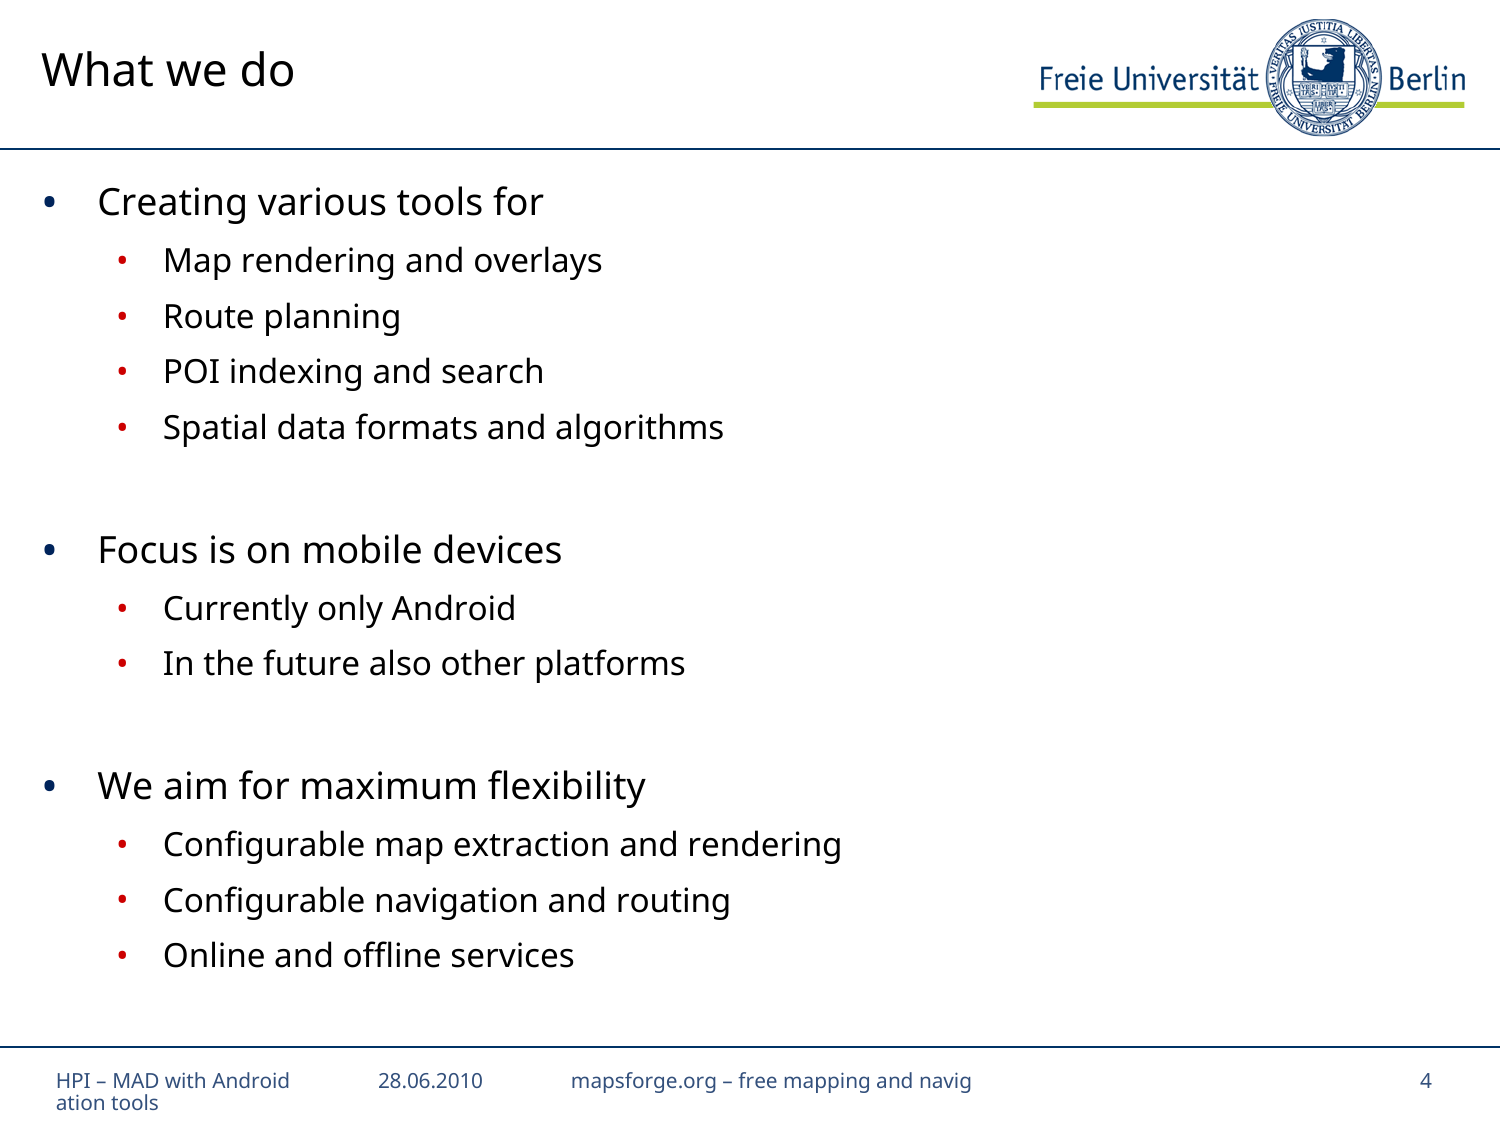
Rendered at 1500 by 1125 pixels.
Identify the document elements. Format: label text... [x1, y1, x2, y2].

title What we do [41, 0, 1016, 138]
picture [1033, 19, 1470, 137]
list Creating various tools for Map rendering and overlays Route planning POI indexing and search Spatial data formats and algorithms Focus is on mobile devices Currently only Android In the future also other platforms We aim for maximum flexibility Configurable map extraction and rendering Configurable navigation and routing Online and offline services [41, 175, 1447, 919]
